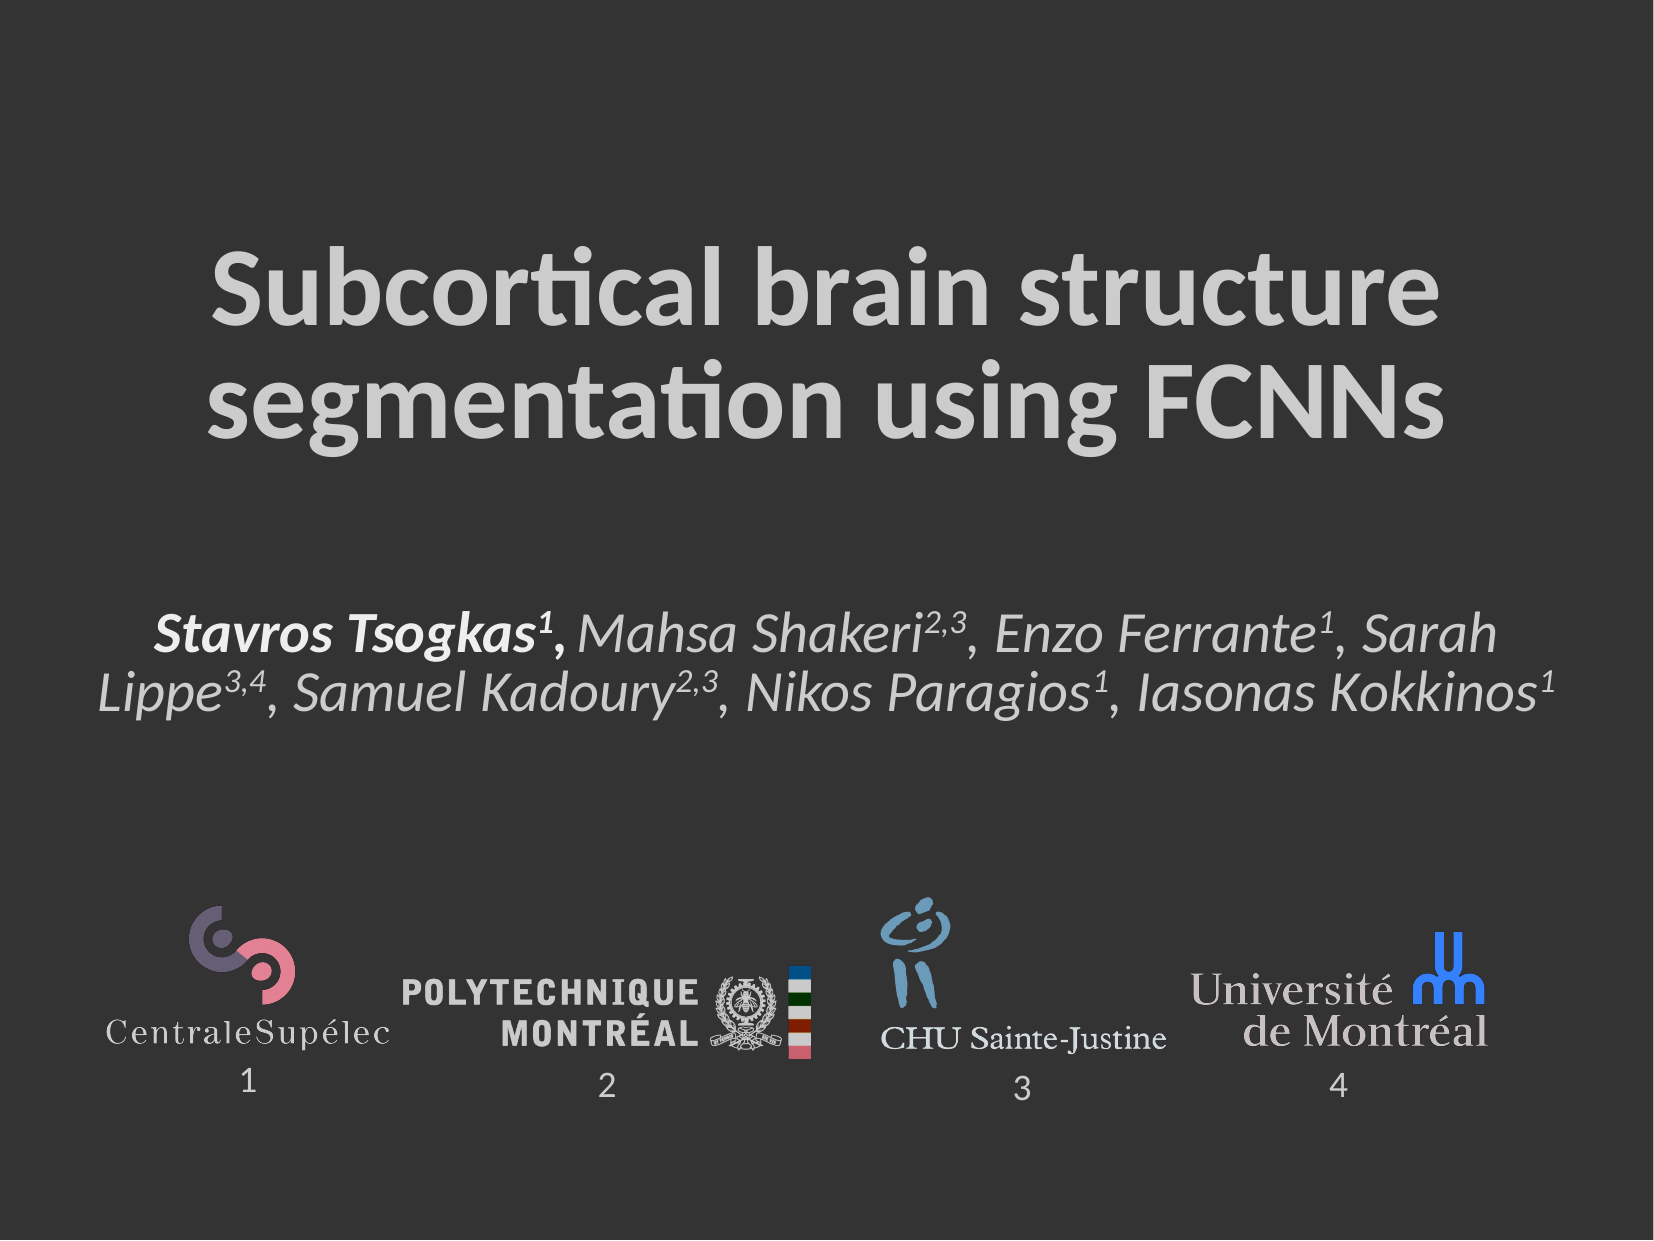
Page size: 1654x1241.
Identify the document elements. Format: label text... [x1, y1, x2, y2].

subtitle Stavros Tsogkas1, Mahsa Shakeri2,3, Enzo Ferrante1, Sarah Lippe3,4, Samuel Kadoury2,3, Nikos Paragios1, Iasonas Kokkinos1 [82, 525, 1571, 810]
picture [78, 873, 1519, 1107]
title Subcortical brain structure segmentation using FCNNs [82, 240, 1571, 467]
